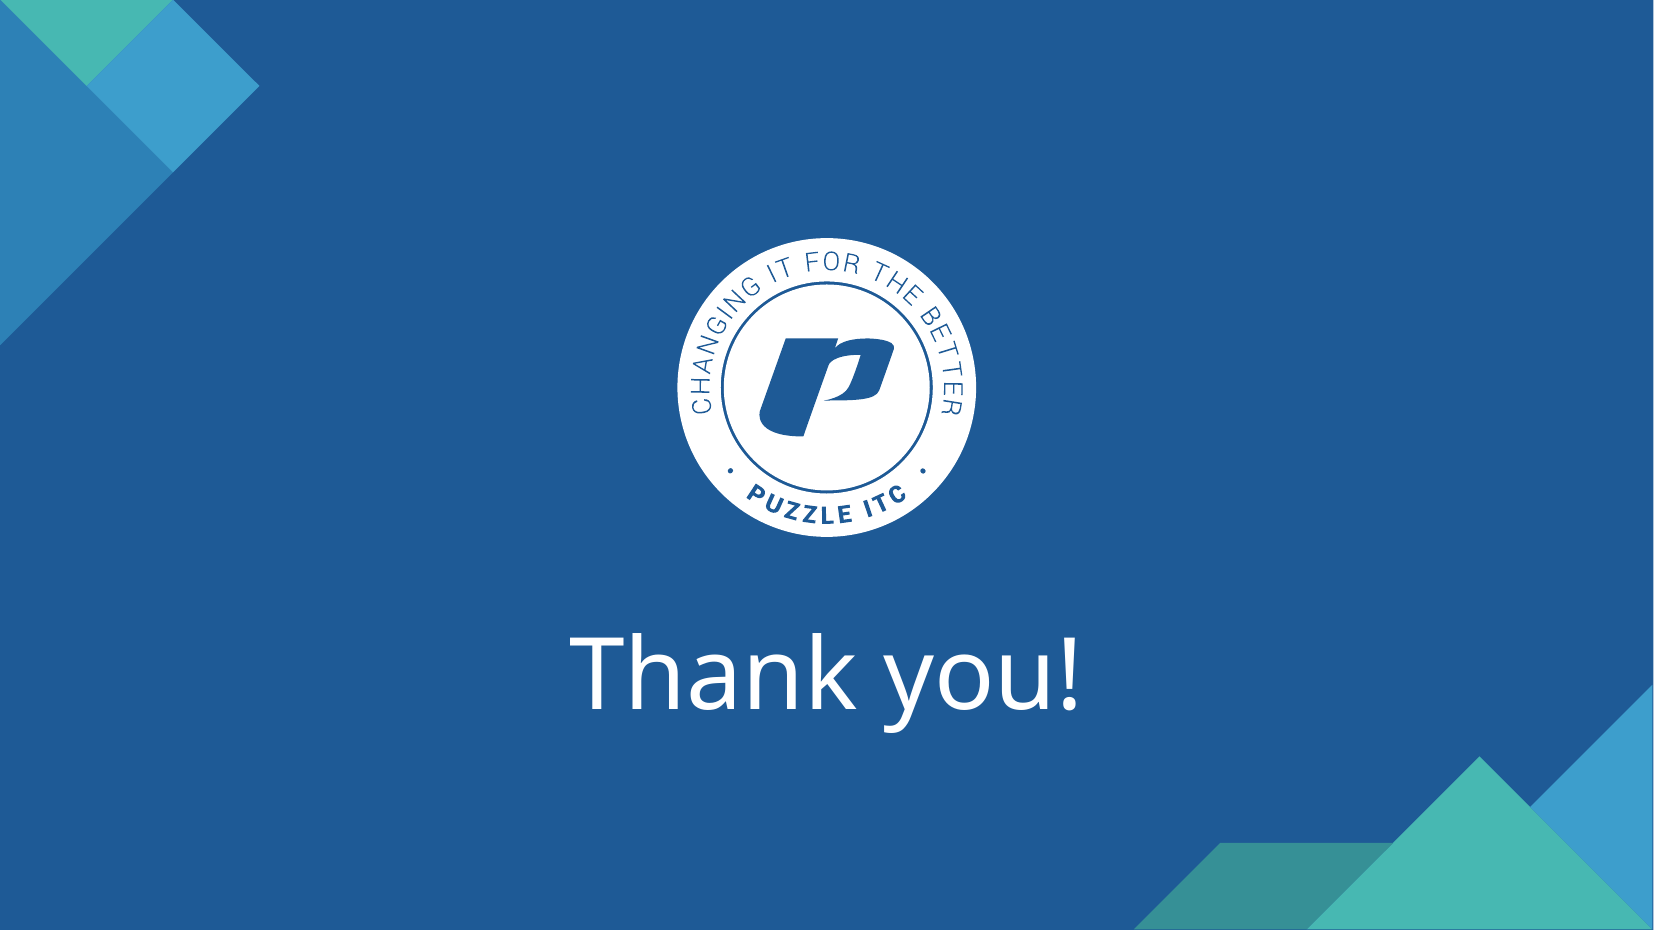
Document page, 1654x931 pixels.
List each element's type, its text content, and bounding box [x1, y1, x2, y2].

picture [677, 236, 977, 538]
title Thank you! [59, 604, 1595, 737]
